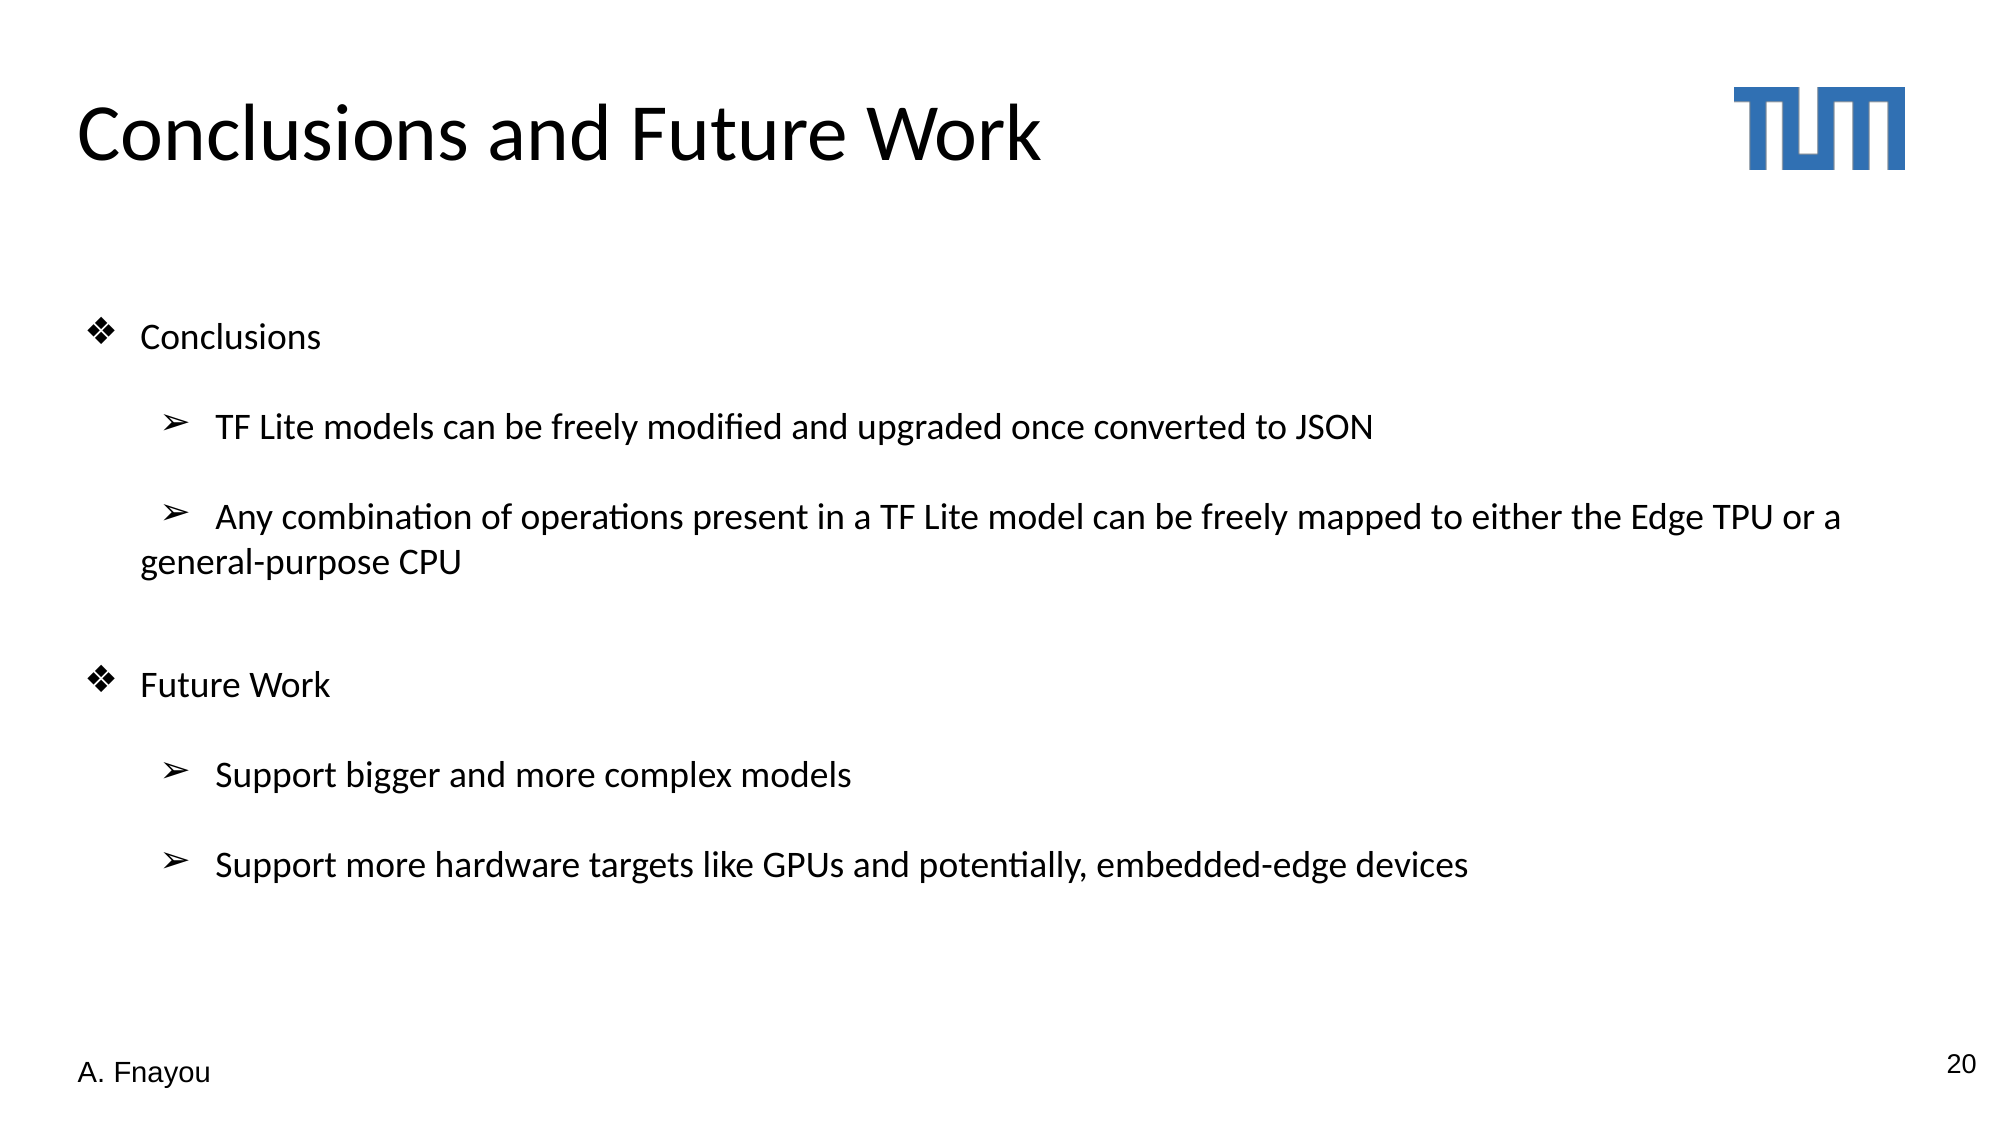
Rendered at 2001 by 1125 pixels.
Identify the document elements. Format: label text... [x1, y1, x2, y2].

text_box Conclusions TF Lite models can be freely modified and upgraded once converted to JSON Any combination of operations present in a TF Lite model can be freely mapped to either the Edge TPU or a general-purpose CPU [50, 297, 1905, 598]
picture [1734, 87, 1905, 170]
text_box Future Work Support bigger and more complex models Support more hardware targets like GPUs and potentially, embedded-edge devices [50, 600, 1905, 901]
slide_number <number> [1871, 1038, 1992, 1125]
text_box A. Fnayou [62, 1038, 233, 1104]
text_box Conclusions and Future Work [62, 64, 1698, 192]
